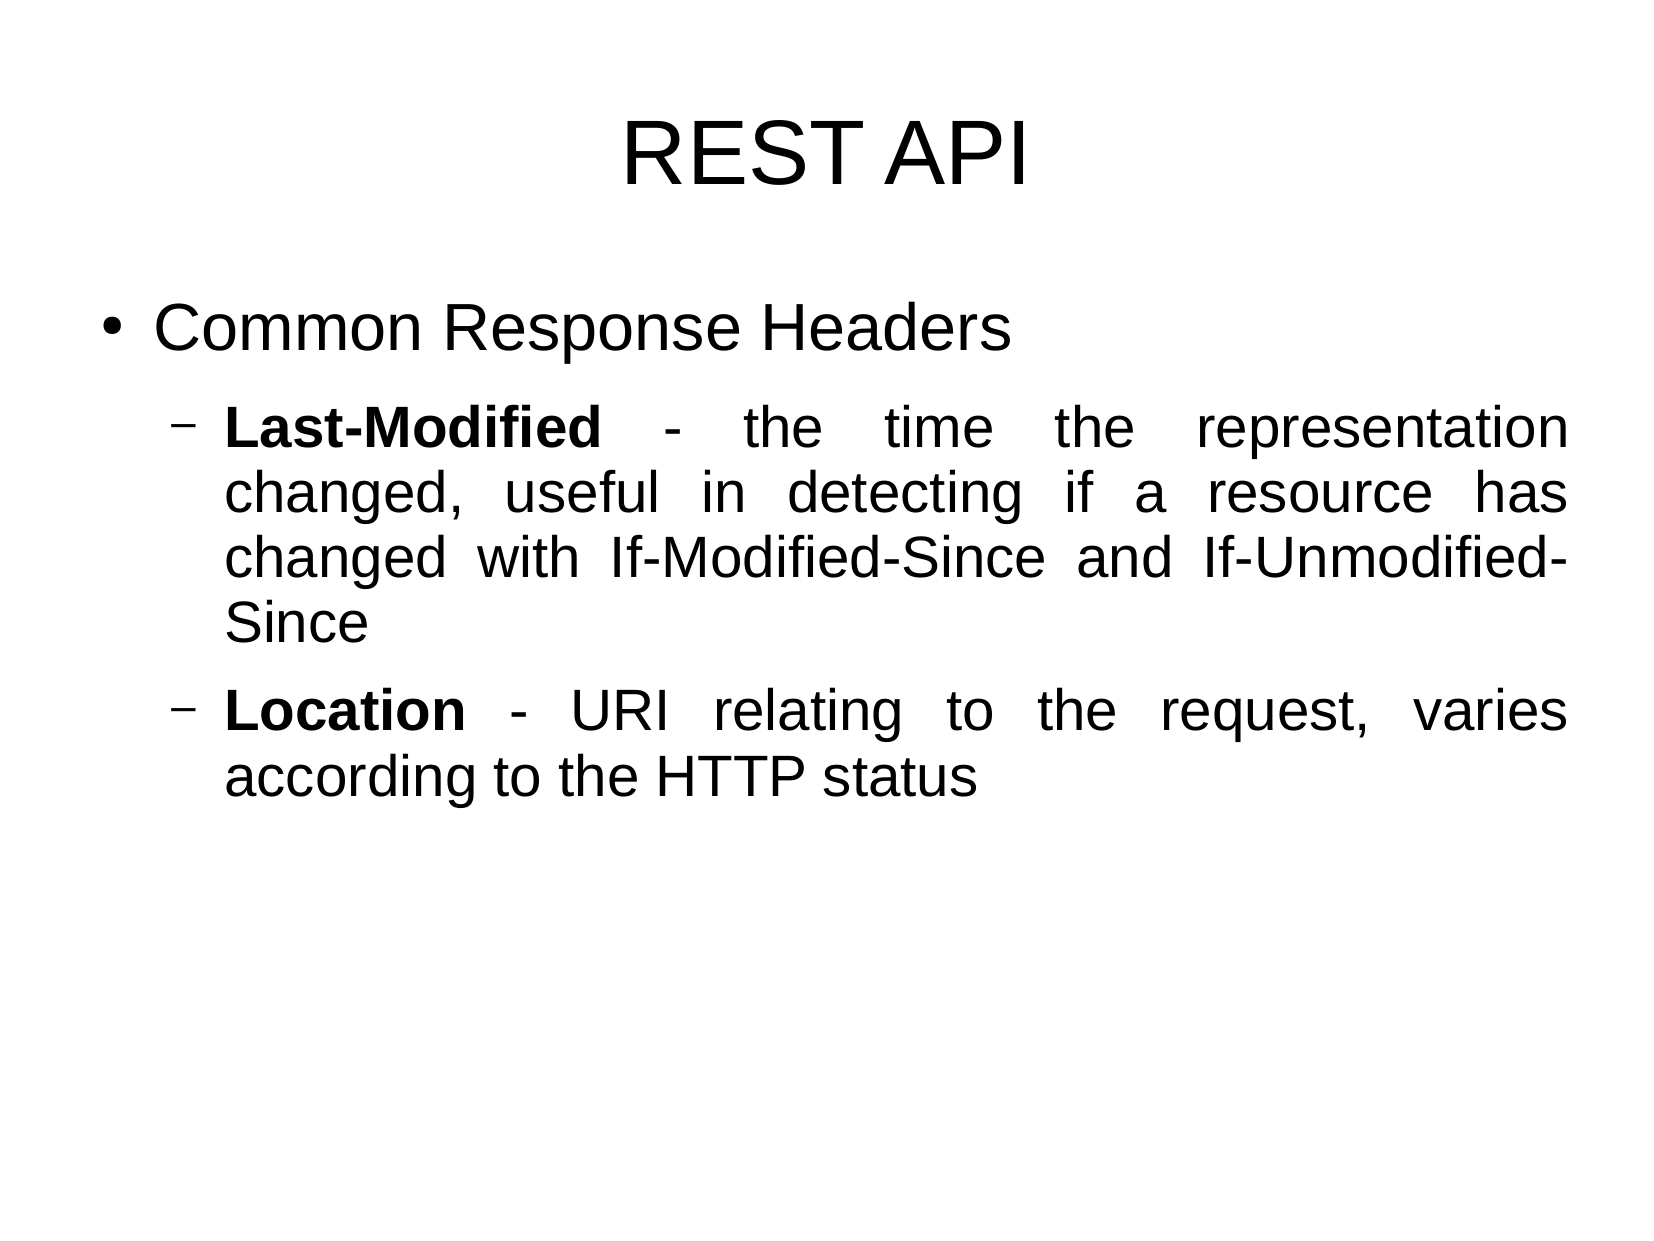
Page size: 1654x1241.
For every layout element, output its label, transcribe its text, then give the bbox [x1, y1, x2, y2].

title REST API [82, 49, 1571, 257]
list Common Response Headers Last-Modified - the time the representation changed, useful in detecting if a resource has changed with If-Modified-Since and If-Unmodified-Since Location - URI relating to the request, varies according to the HTTP status [82, 290, 1571, 1010]
